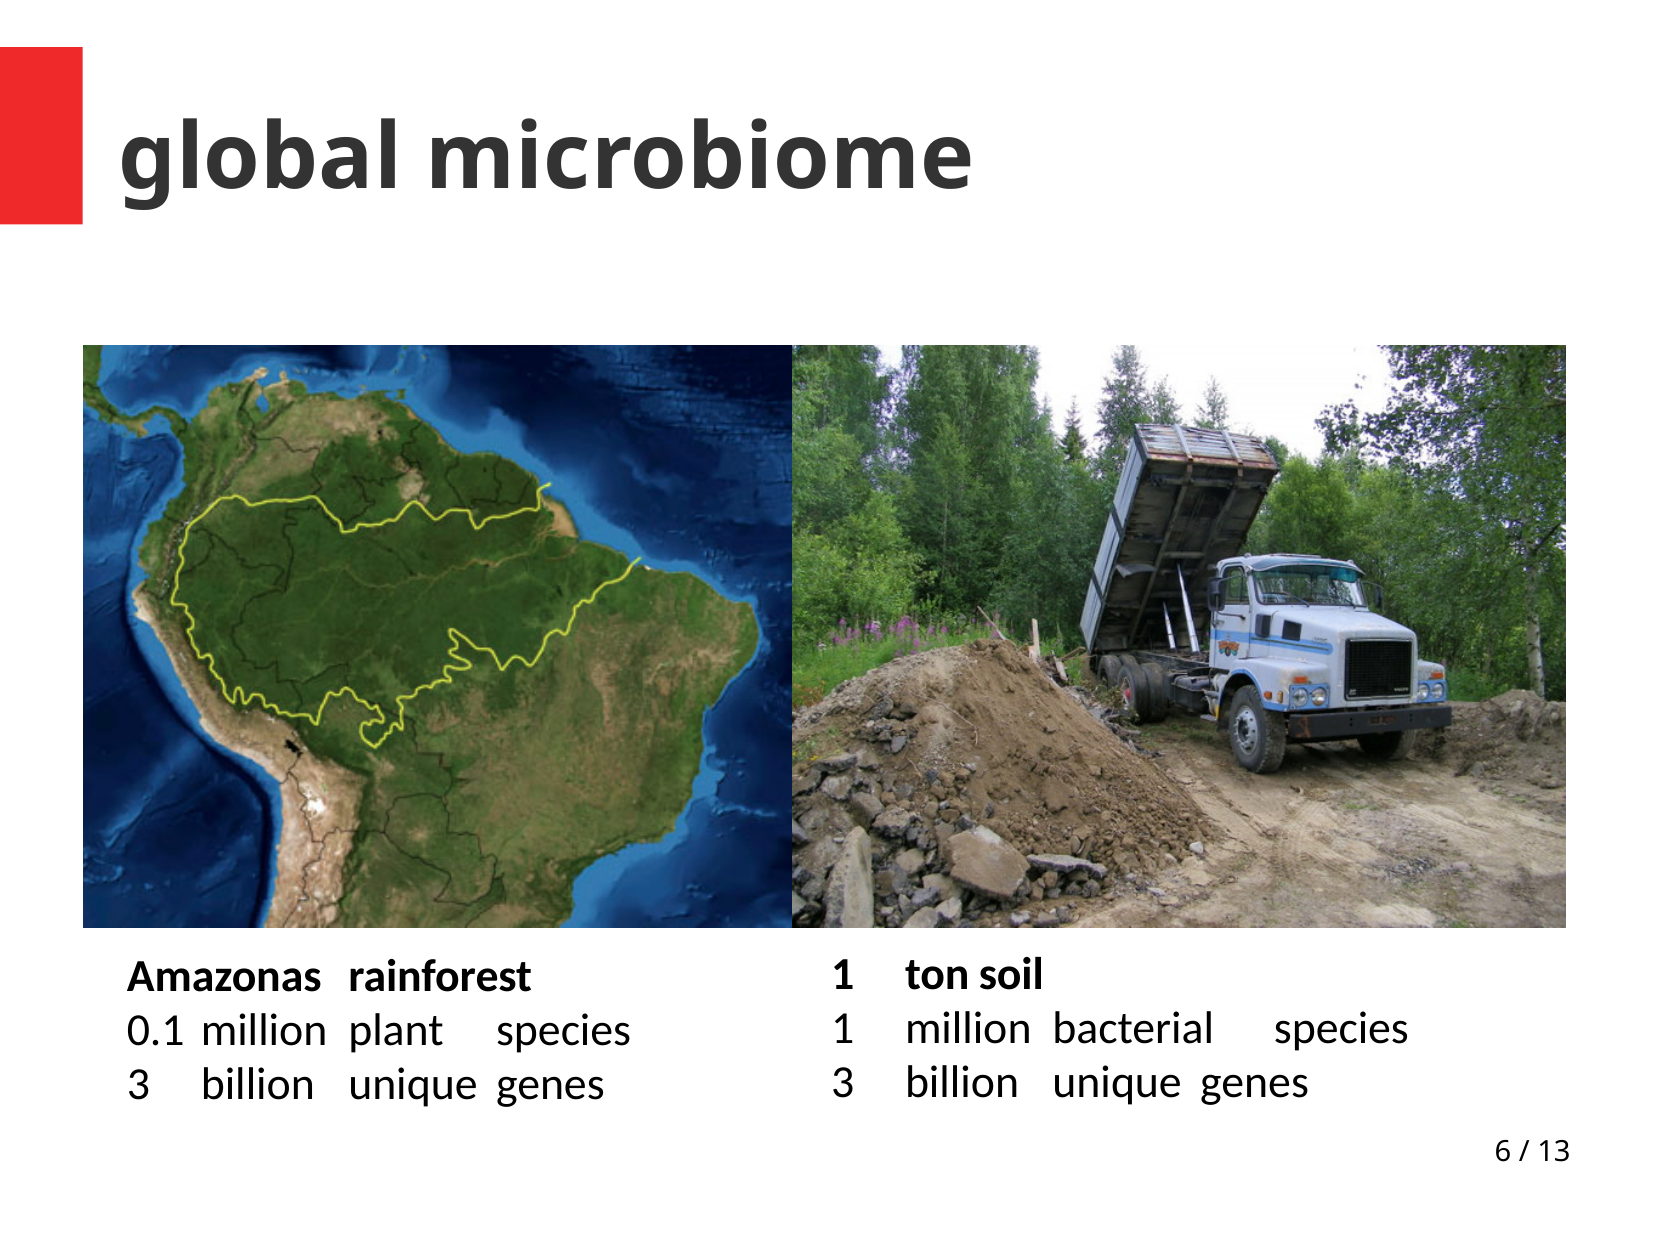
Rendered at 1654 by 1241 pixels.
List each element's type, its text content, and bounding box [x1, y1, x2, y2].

text_box 0.1 million plant species [126, 1011, 653, 1057]
text_box 3 billion unique genes [126, 1065, 653, 1112]
title global microbiome [118, 49, 1571, 257]
text_box 3 billion unique genes [831, 1063, 1357, 1110]
text_box 1 million bacterial species [831, 1009, 1432, 1055]
text_box 1 ton soil [831, 954, 1057, 1001]
picture [83, 345, 1566, 928]
text_box Amazonas rainforest [126, 957, 578, 1003]
